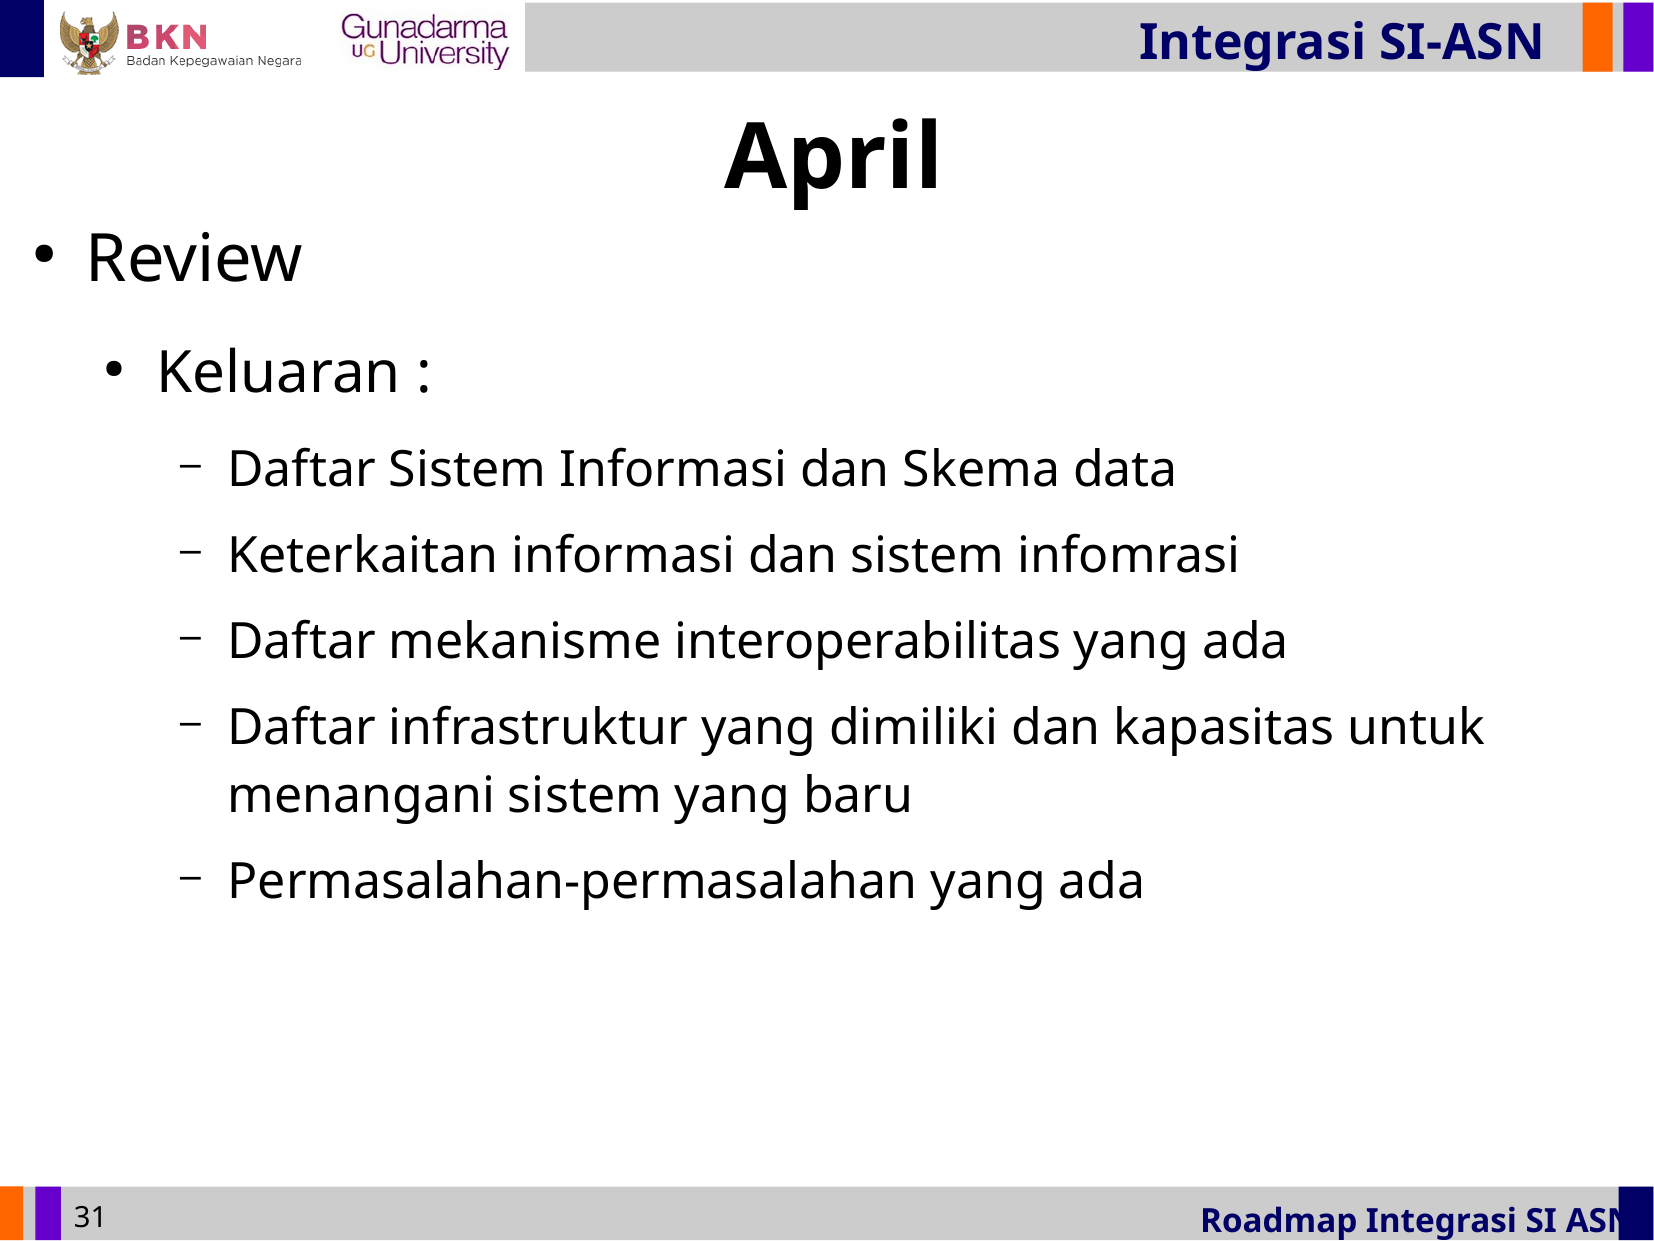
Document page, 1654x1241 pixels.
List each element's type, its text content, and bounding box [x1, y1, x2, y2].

title April [77, 90, 1591, 210]
picture [340, 0, 510, 70]
picture [60, 11, 301, 75]
list Review Keluaran : Daftar Sistem Informasi dan Skema data Keterkaitan informasi dan sistem infomrasi Daftar mekanisme interoperabilitas yang ada Daftar infrastruktur yang dimiliki dan kapasitas untuk menangani sistem yang baru Permasalahan-permasalahan yang ada [14, 210, 1630, 1176]
